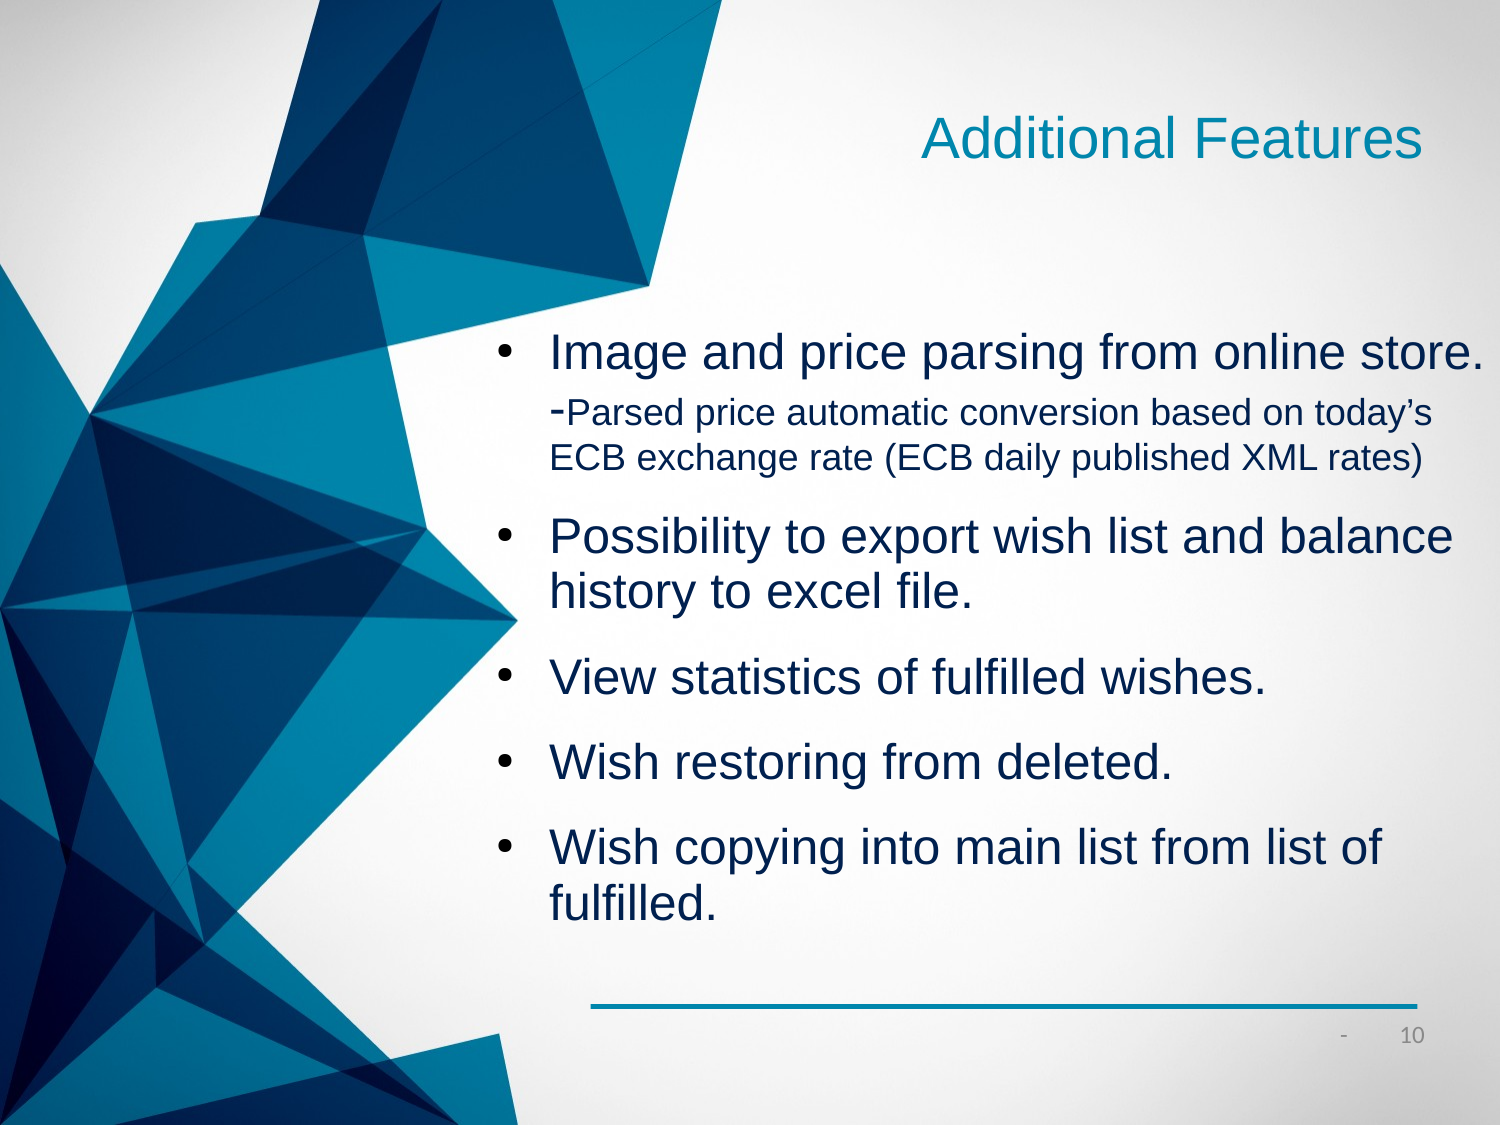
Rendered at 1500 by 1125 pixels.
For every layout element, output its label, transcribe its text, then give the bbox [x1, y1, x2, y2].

picture [387, 325, 478, 580]
picture [488, 0, 1500, 324]
title Additional Features [708, 44, 1425, 233]
picture [0, 0, 1500, 1125]
list Image and price parsing from online store. -Parsed price automatic conversion based on today’s ECB exchange rate (ECB daily published XML rates) Possibility to export wish list and balance history to excel file. View statistics of fulfilled wishes. Wish restoring from deleted. Wish copying into main list from list of fulfilled. [478, 324, 1500, 1004]
